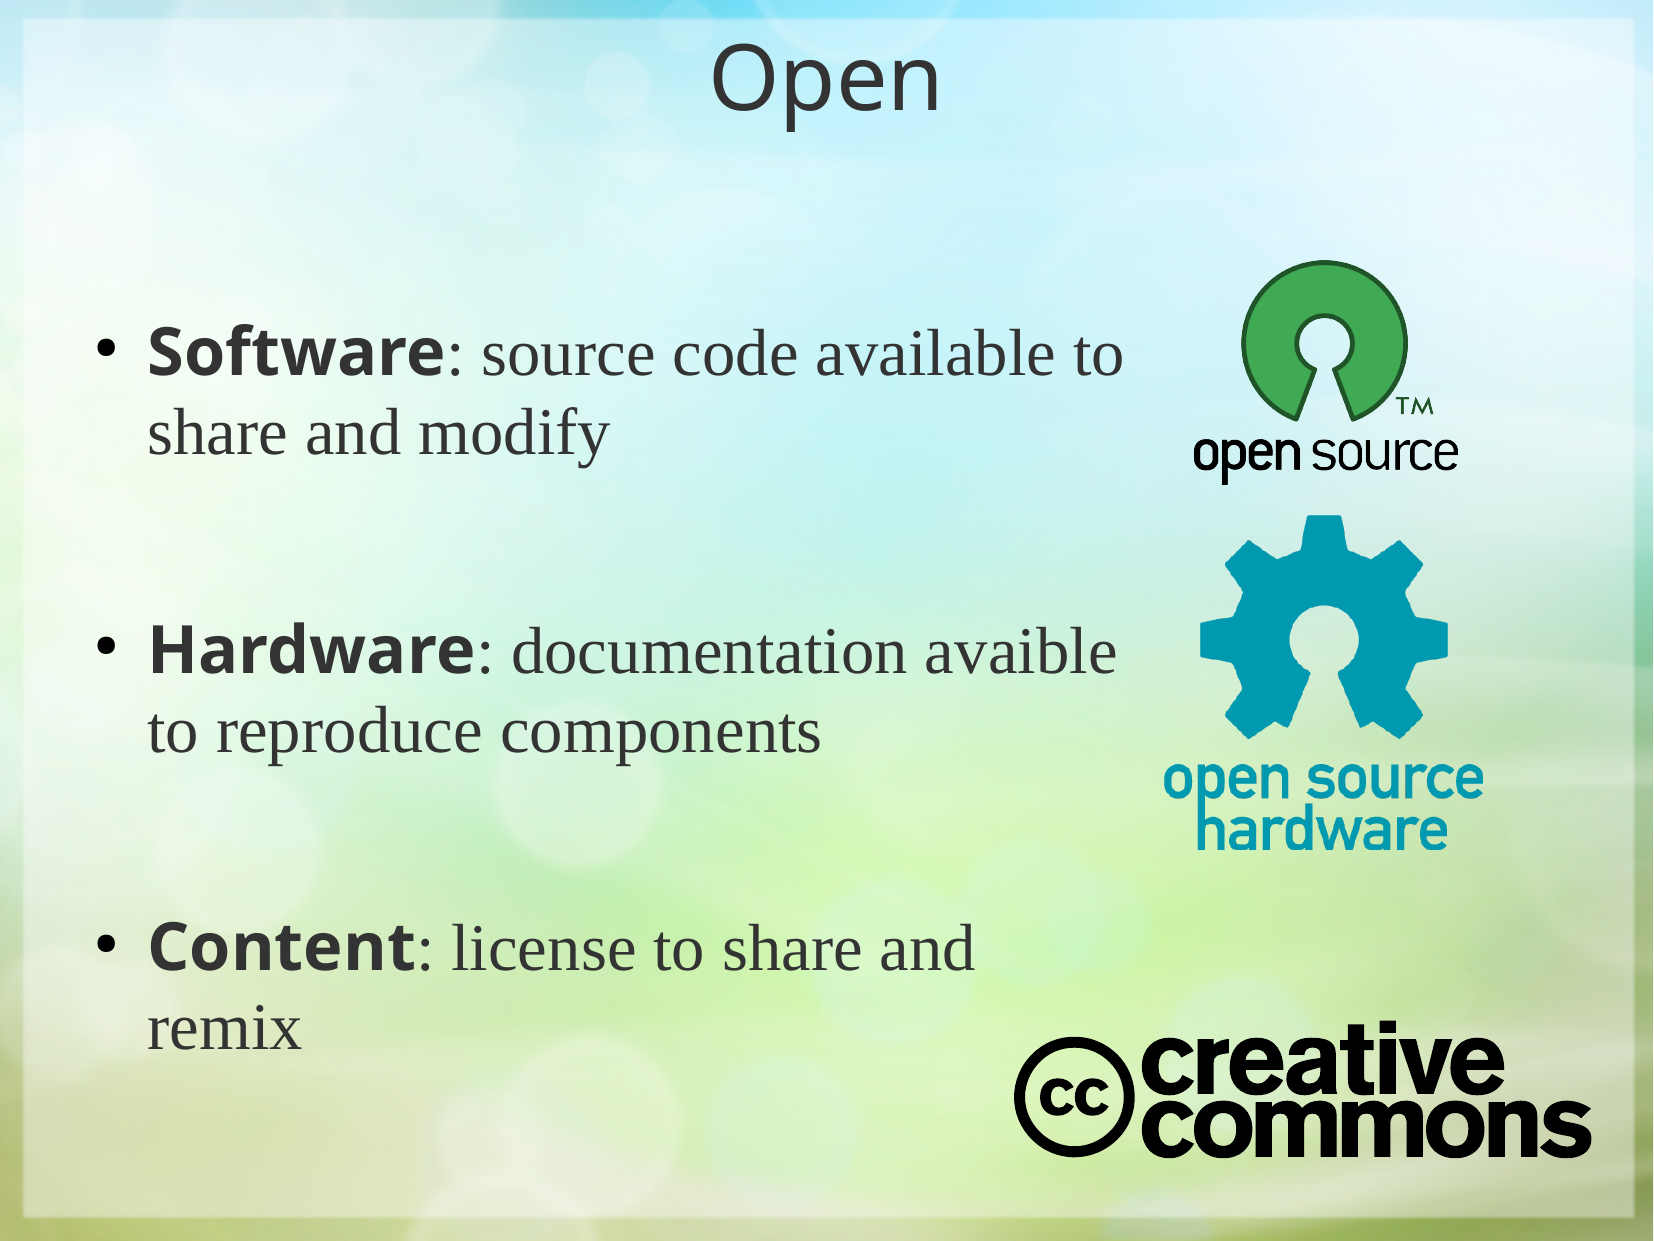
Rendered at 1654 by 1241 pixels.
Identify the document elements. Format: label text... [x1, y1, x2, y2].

picture [0, 0, 1654, 1241]
list Software: source code available to share and modify Hardware: documentation avaible to reproduce components Content: license to share and remix [76, 303, 1150, 962]
title Open [82, 0, 1571, 151]
